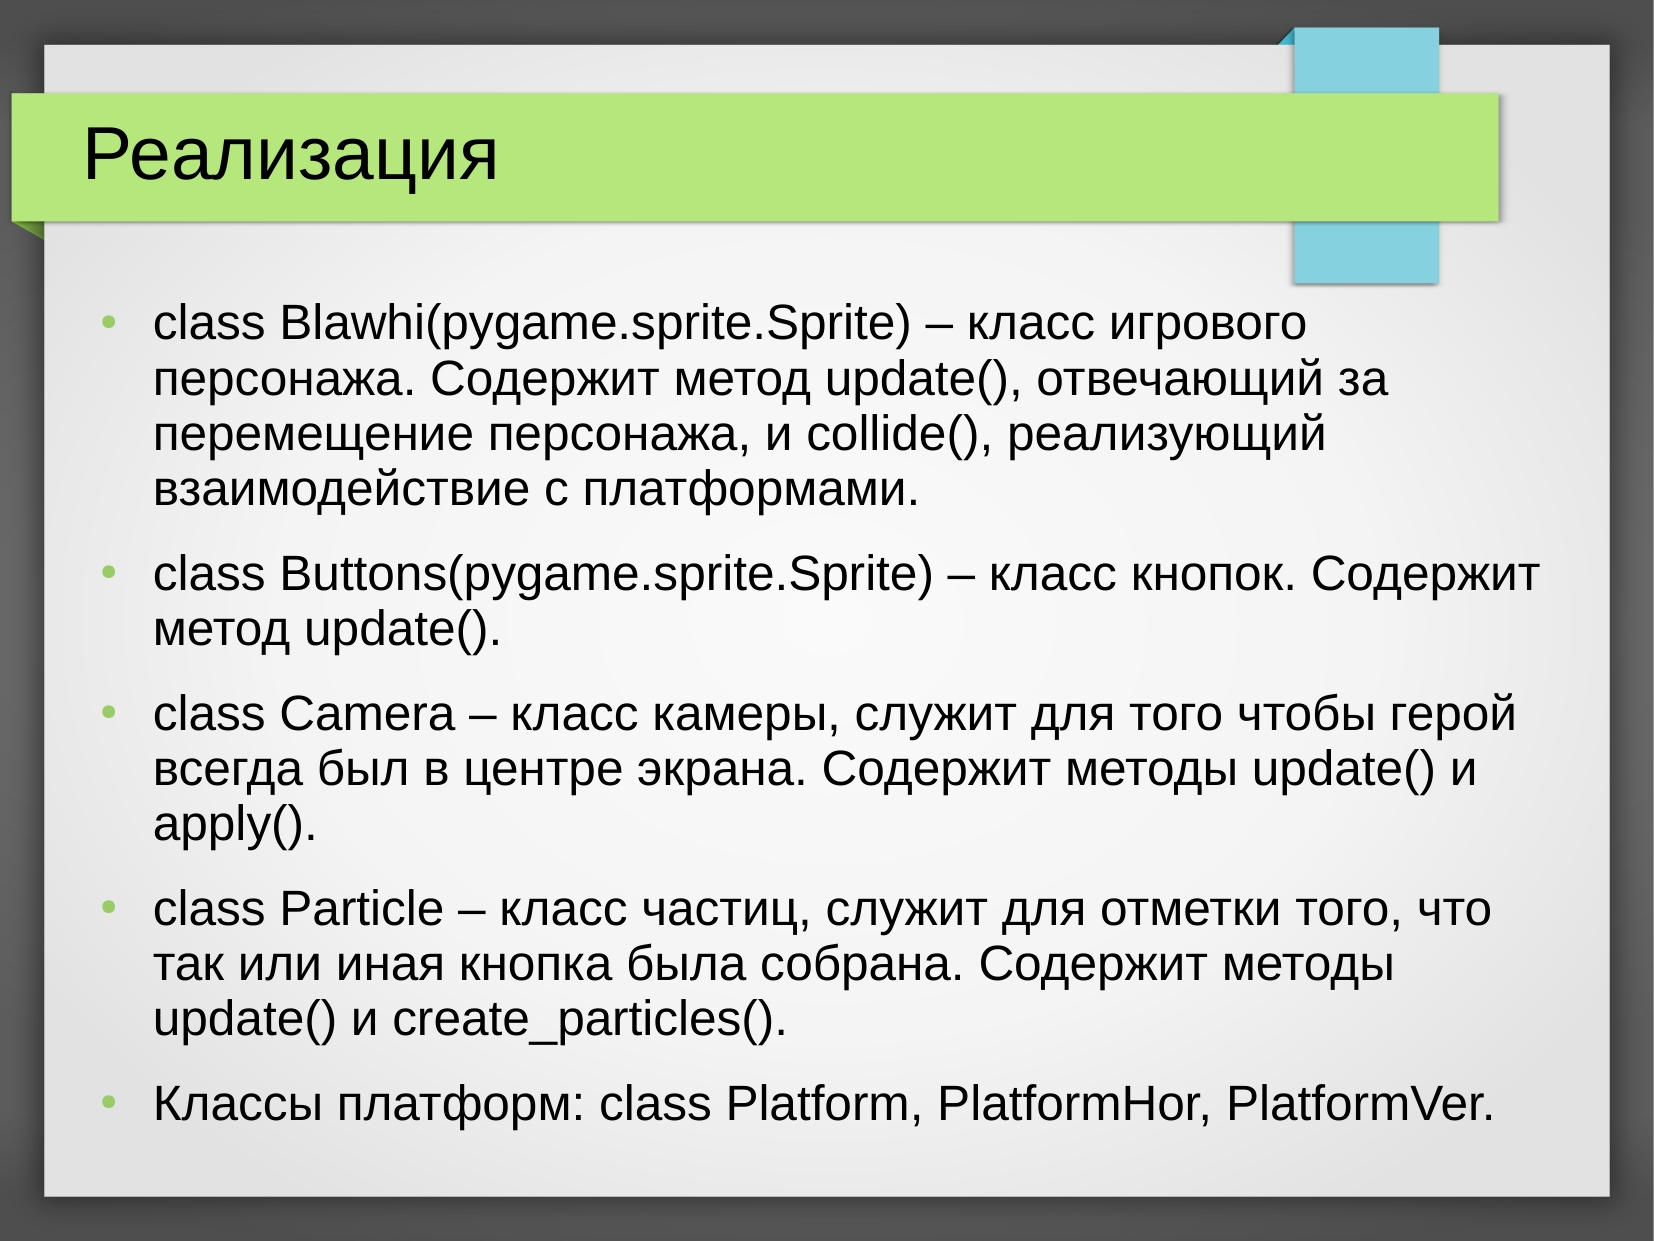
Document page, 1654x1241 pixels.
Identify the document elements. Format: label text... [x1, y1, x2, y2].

picture [0, 0, 1654, 1241]
list class Blawhi(pygame.sprite.Sprite) – класс игрового персонажа. Содержит метод update(), отвечающий за перемещение персонажа, и collide(), реализующий взаимодействие с платформами. class Buttons(pygame.sprite.Sprite) – класс кнопок. Содержит метод update(). class Camera – класс камеры, служит для того чтобы герой всегда был в центре экрана. Содержит методы update() и apply(). class Particle – класс частиц, служит для отметки того, что так или иная кнопка была собрана. Содержит методы update() и create_particles(). Классы платформ: class Platform, PlatformHor, PlatformVer. [82, 295, 1571, 1134]
title Реализация [82, 94, 1264, 213]
